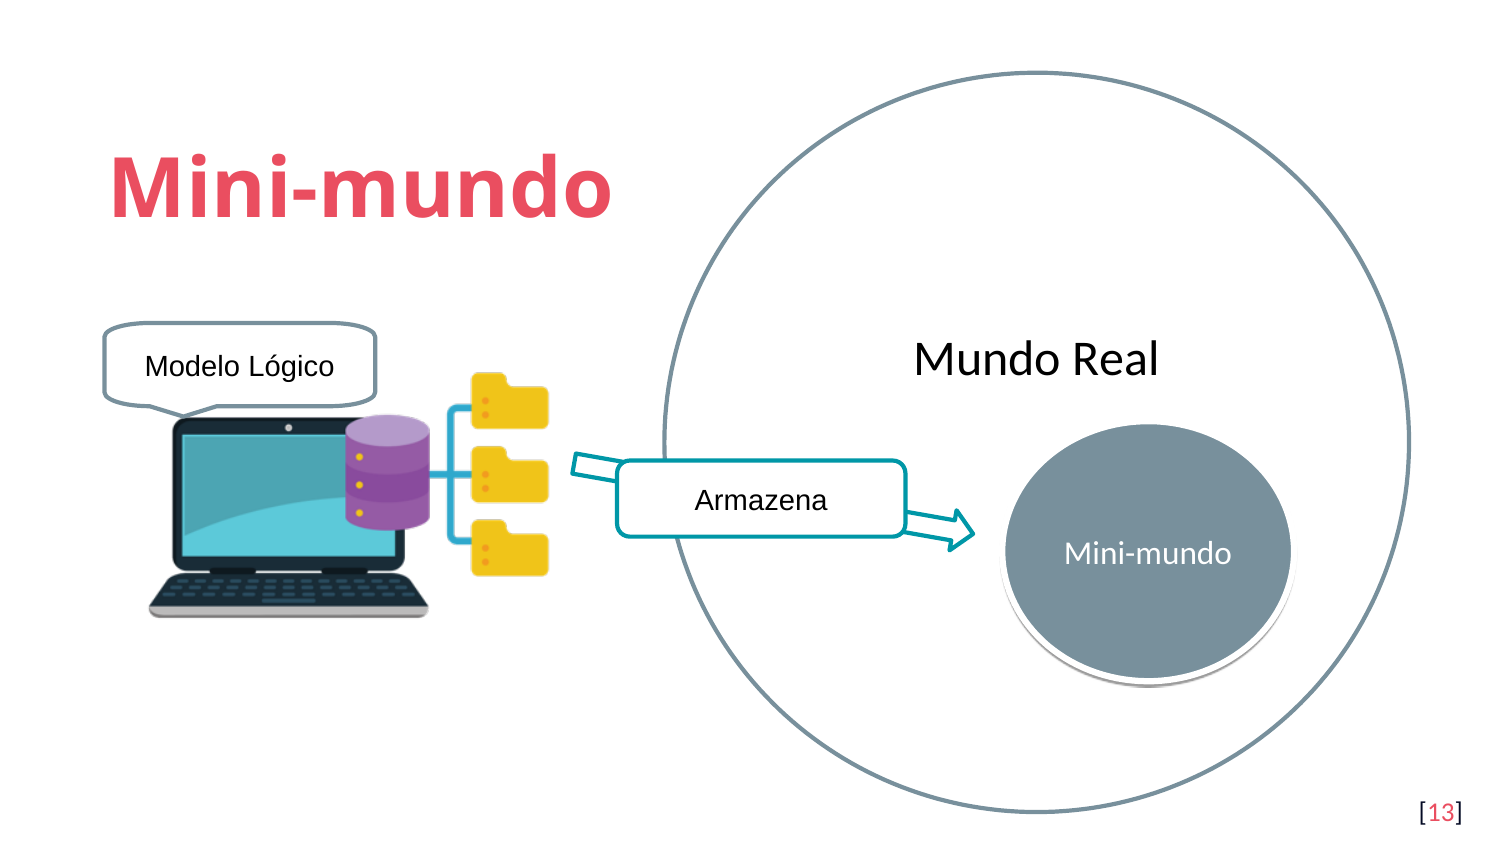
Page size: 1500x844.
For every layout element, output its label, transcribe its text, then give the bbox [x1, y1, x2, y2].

text_box Modelo Lógico [104, 322, 376, 417]
slide_number [13] [1403, 779, 1494, 844]
text_box Mini-mundo [1189, 104, 1408, 243]
text_box Mini-mundo [92, 104, 884, 243]
text_box Mundo Real [664, 72, 1410, 813]
picture [123, 369, 574, 623]
text_box [92, 243, 827, 749]
text_box Armazena [617, 460, 906, 537]
text_box [903, 510, 974, 551]
text_box [1351, 243, 1408, 403]
text_box [1247, 482, 1408, 749]
text_box Mini-mundo [1002, 421, 1295, 682]
